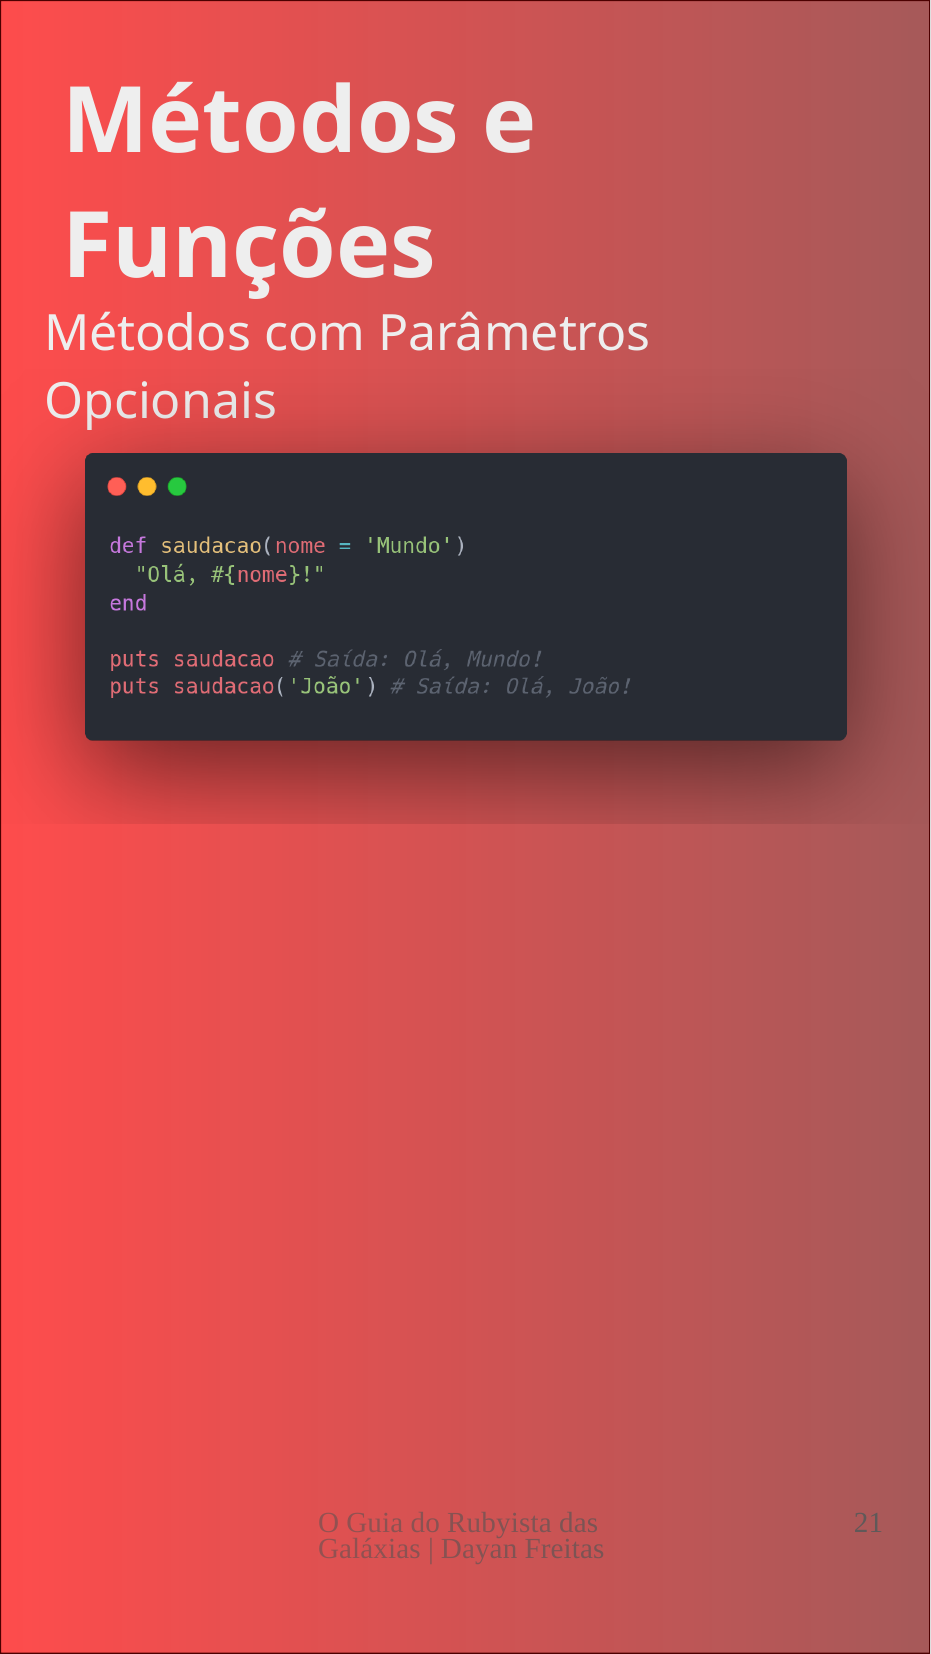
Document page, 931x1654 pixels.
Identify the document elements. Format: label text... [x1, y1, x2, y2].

picture [0, 369, 931, 824]
text_box Métodos e Funções [47, 47, 886, 166]
text_box [0, 0, 931, 369]
text_box Métodos com Parâmetros Opcionais [0, 289, 922, 361]
text_box [0, 824, 931, 1654]
